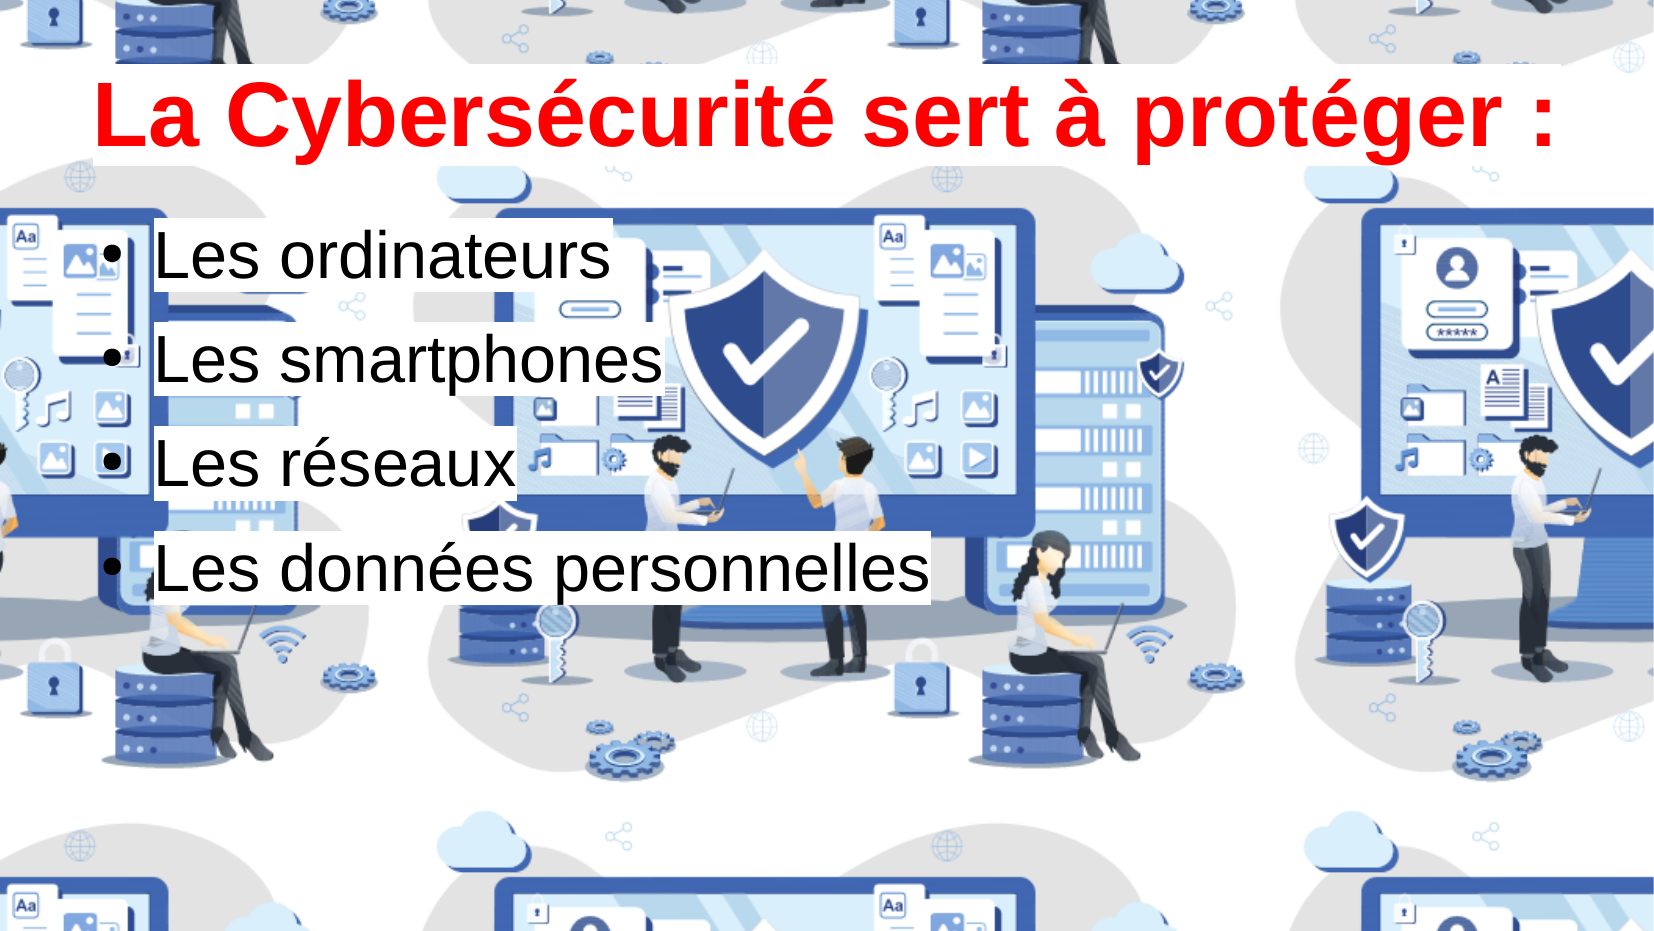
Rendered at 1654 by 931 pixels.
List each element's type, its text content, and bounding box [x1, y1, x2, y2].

title La Cybersécurité sert à protéger : [82, 37, 1571, 193]
picture [0, 0, 1654, 931]
list Les ordinateurs Les smartphones Les réseaux Les données personnelles [82, 217, 1571, 758]
